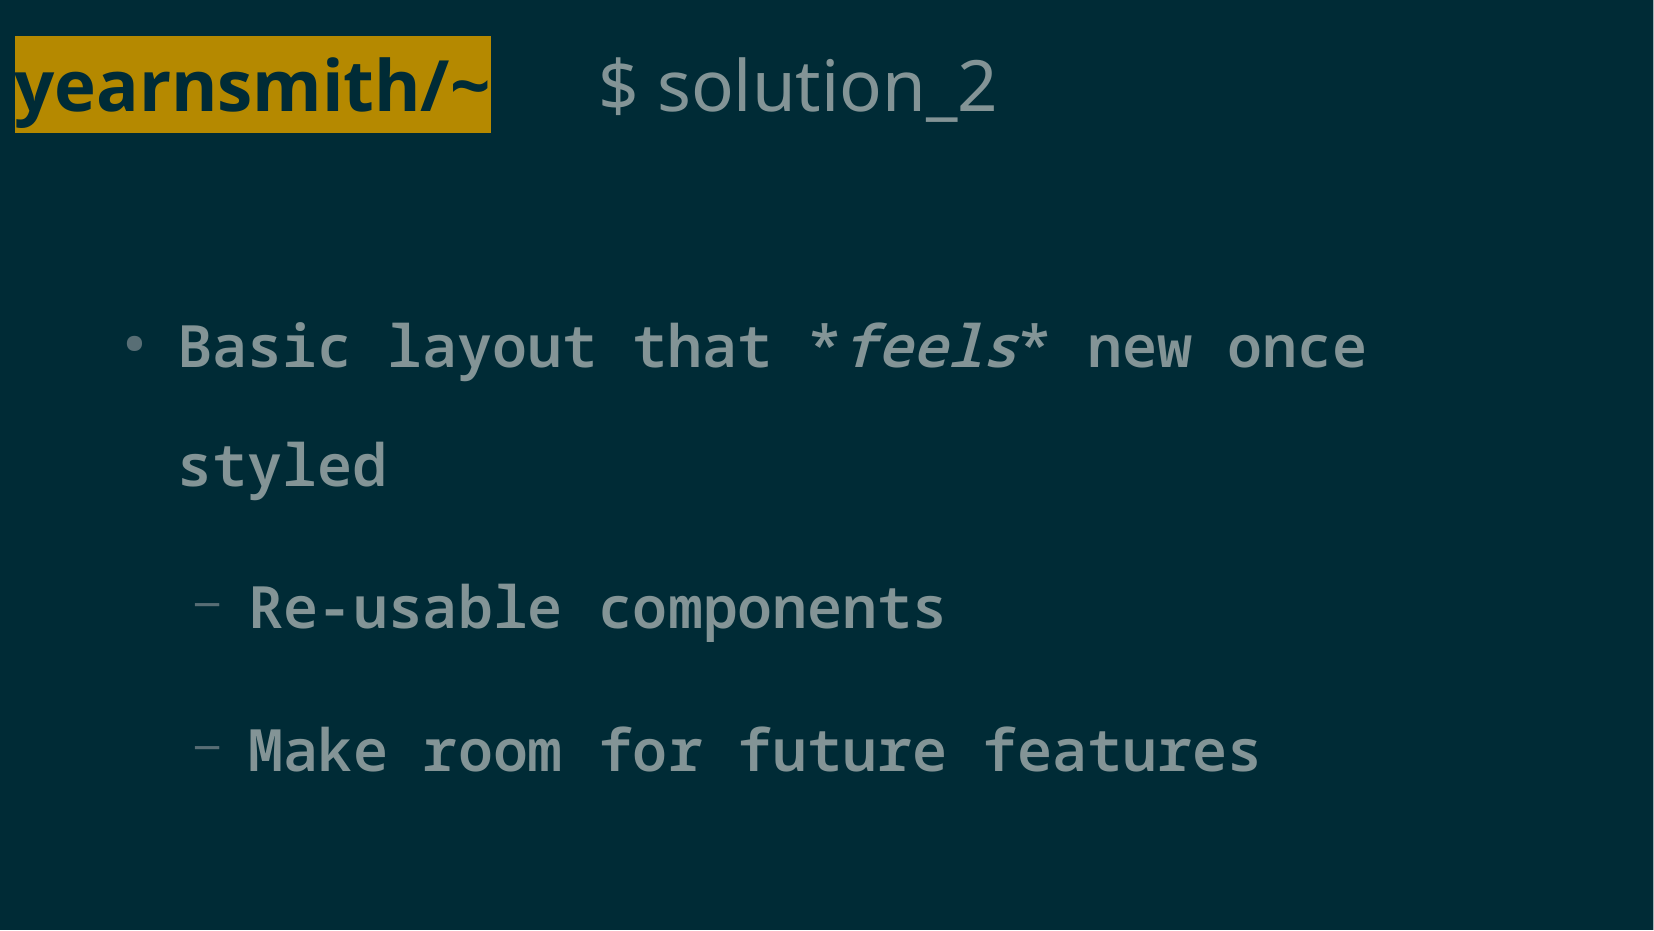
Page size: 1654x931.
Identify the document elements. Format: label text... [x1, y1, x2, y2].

list Basic layout that *feels* new once styled Re-usable components Make room for future features [106, 265, 1595, 806]
title Yearnsmith/~ [14, 40, 555, 128]
title $ solution_2 [598, 0, 1364, 172]
